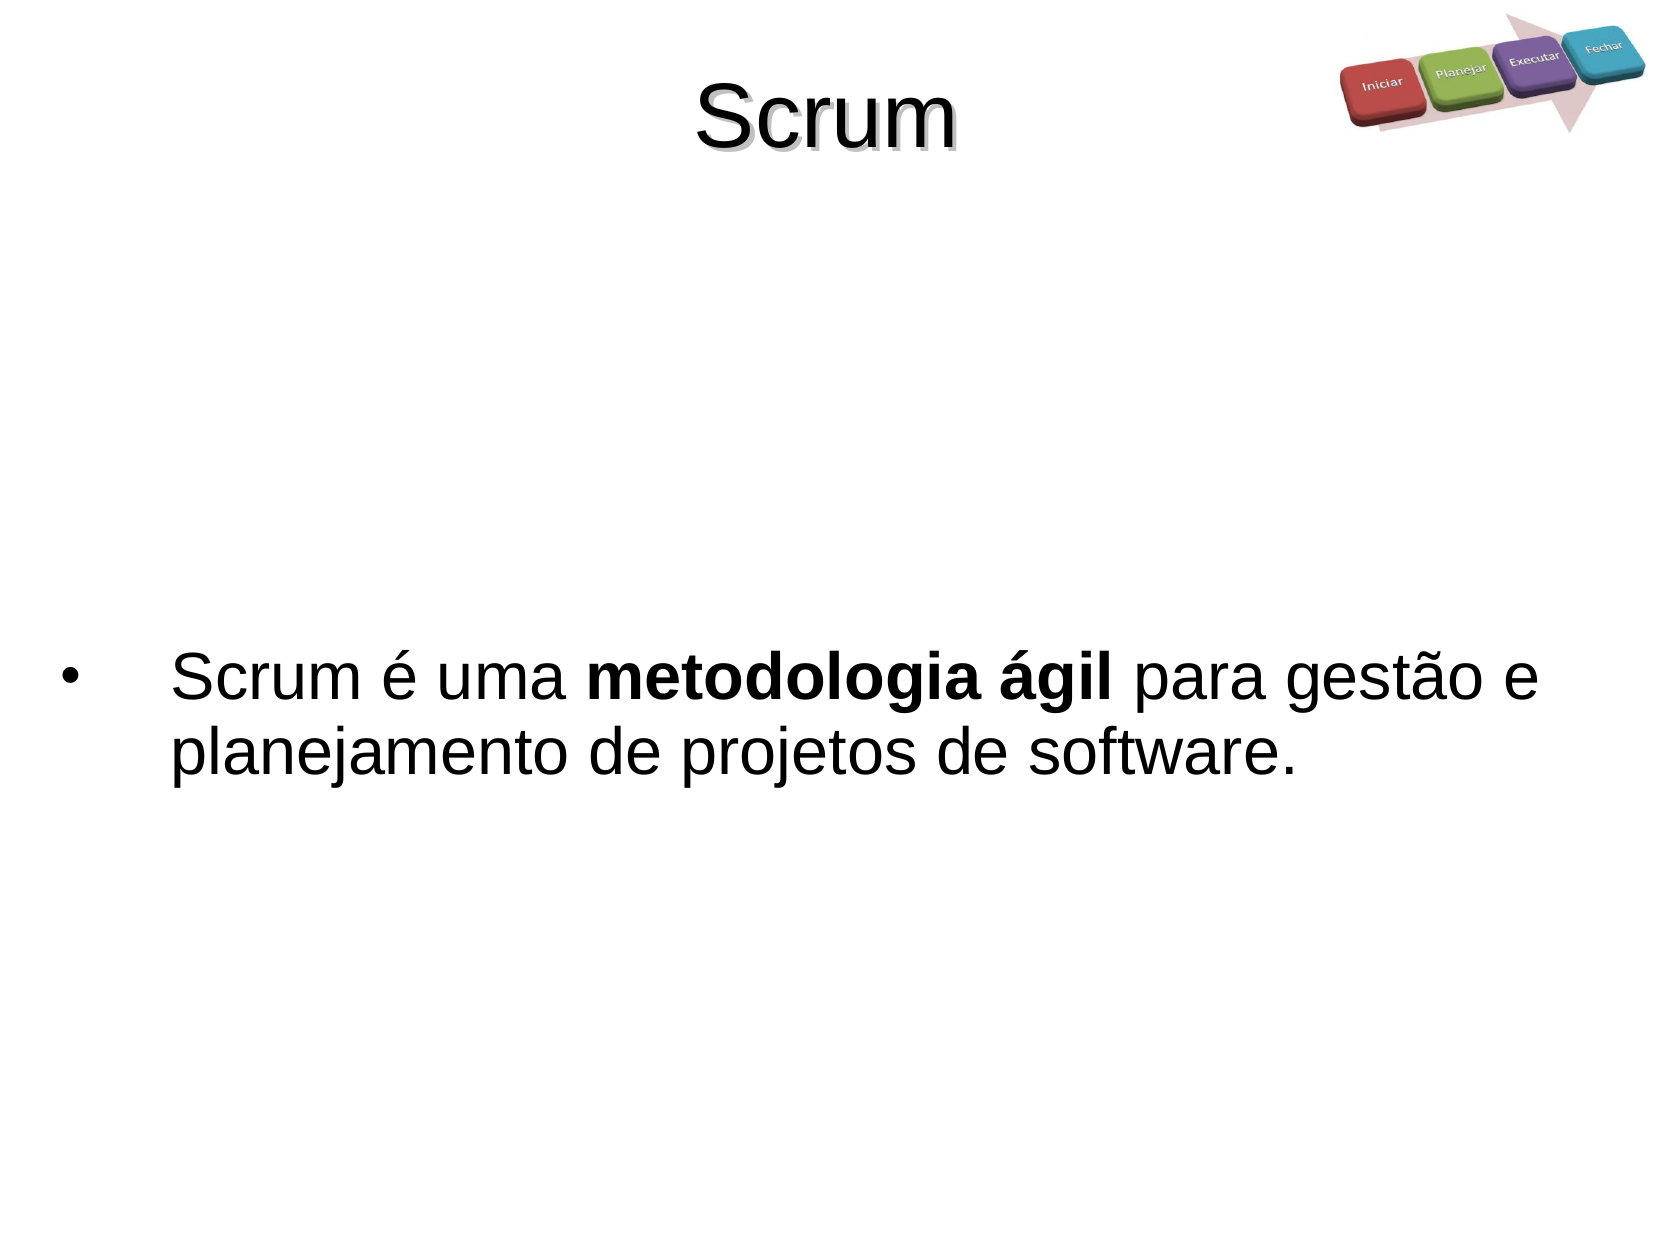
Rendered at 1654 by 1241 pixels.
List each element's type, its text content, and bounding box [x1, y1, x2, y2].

text_box Scrum é uma metodologia ágil para gestão e planejamento de projetos de software. [59, 253, 1607, 1176]
title Scrum [82, 17, 1571, 210]
chart [1334, 13, 1647, 136]
